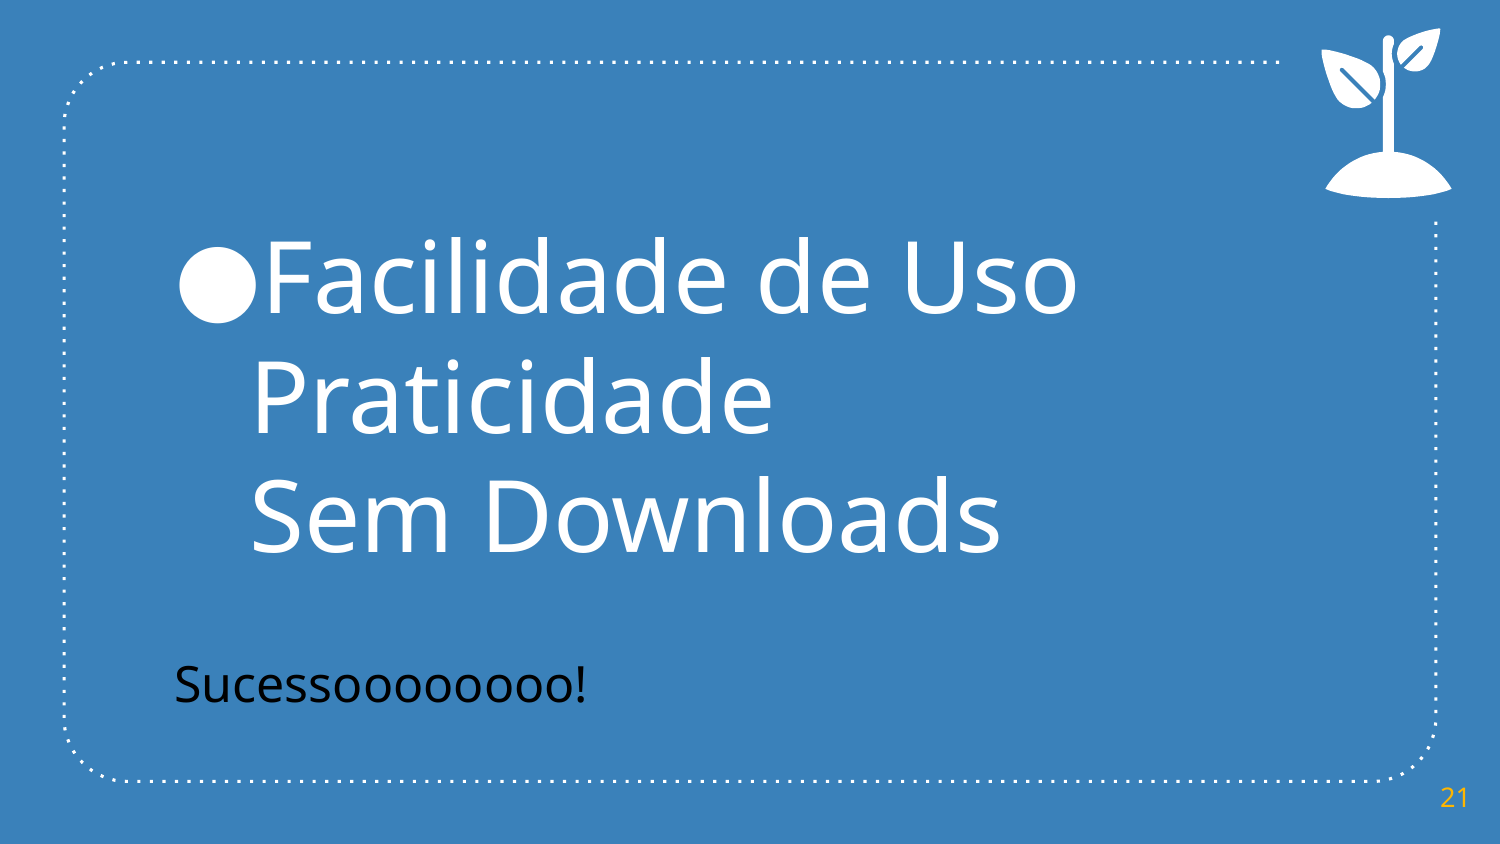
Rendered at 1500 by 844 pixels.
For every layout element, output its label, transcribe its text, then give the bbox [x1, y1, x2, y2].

text_box [1397, 28, 1441, 72]
text_box [1325, 35, 1452, 199]
title Facilidade de Uso Praticidade Sem Downloads [159, 198, 1341, 345]
subtitle Sucessoooooooo! [159, 637, 1341, 714]
text_box [1321, 49, 1381, 109]
slide_number <number> [1411, 753, 1500, 844]
